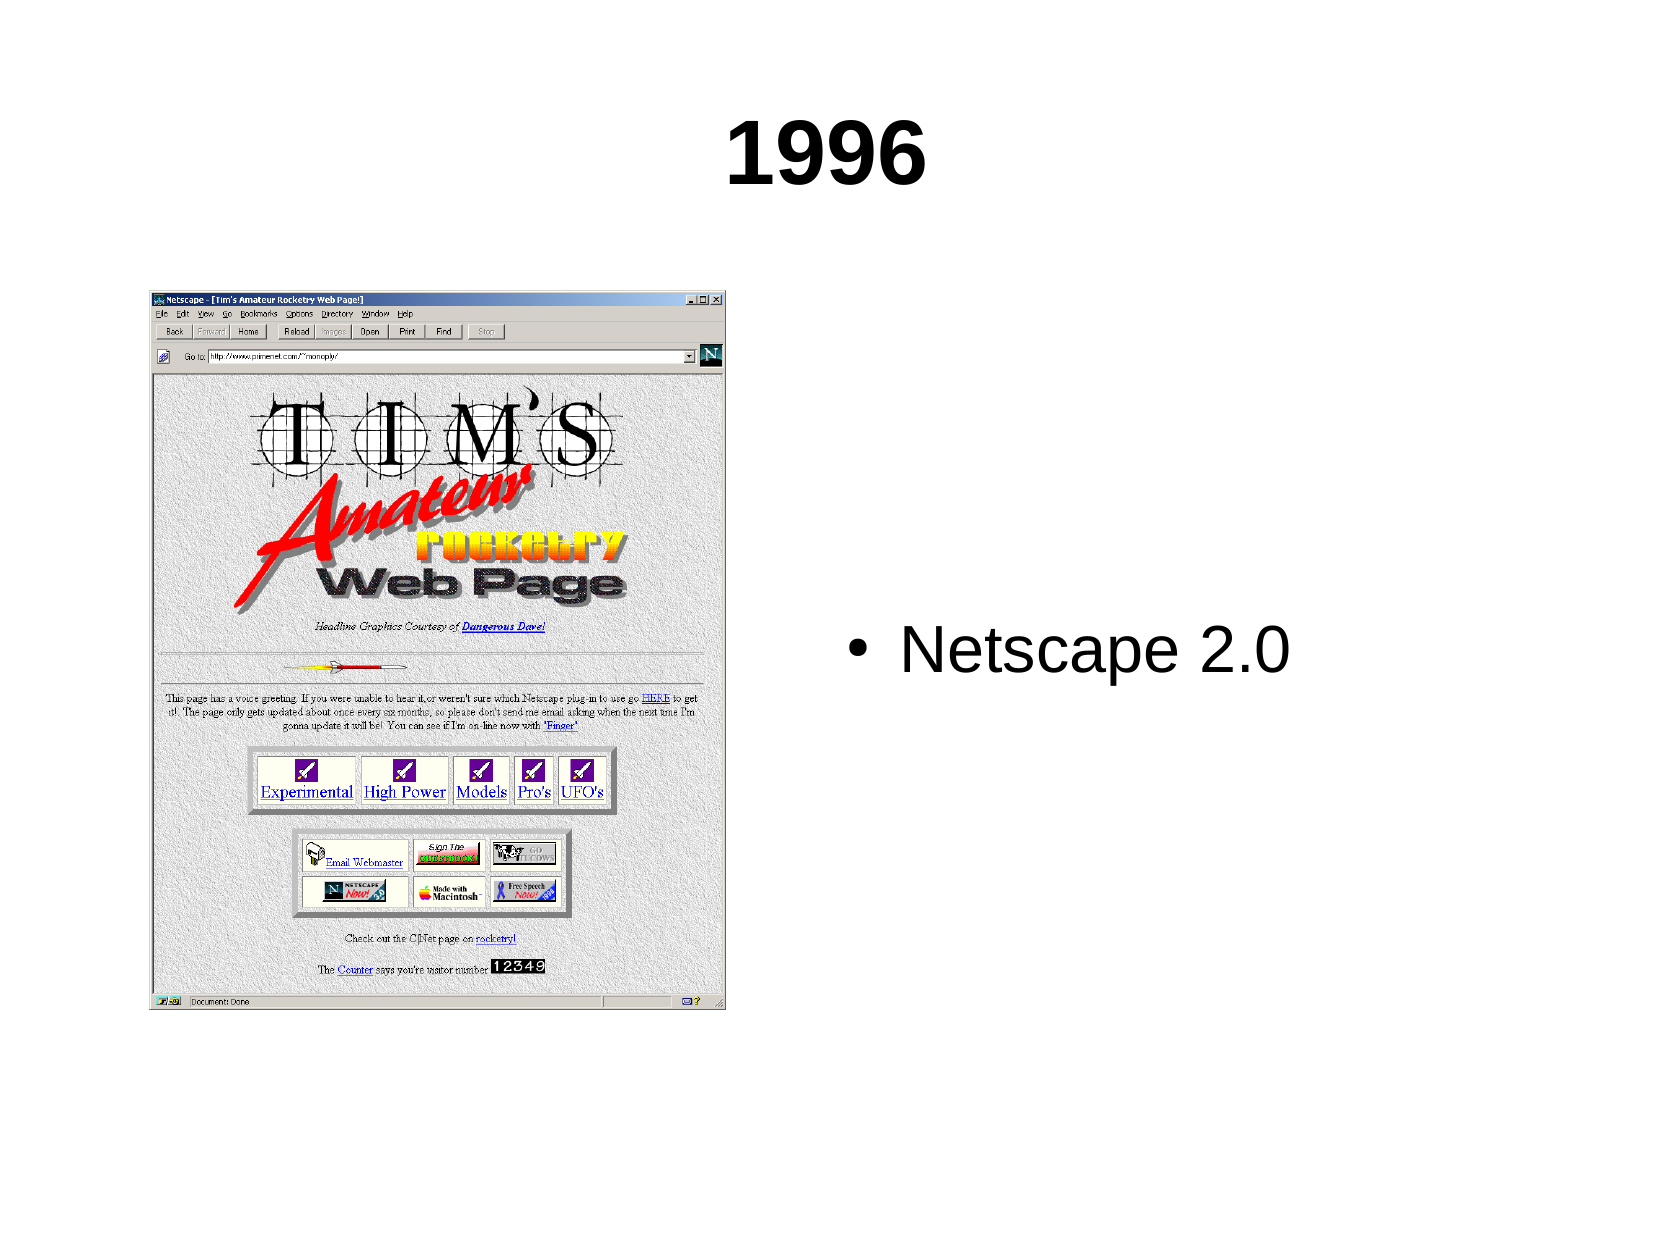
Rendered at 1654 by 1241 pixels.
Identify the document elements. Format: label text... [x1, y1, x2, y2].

list Netscape 2.0 [828, 290, 1539, 1010]
picture [149, 290, 726, 1010]
title 1996 [82, 49, 1571, 257]
